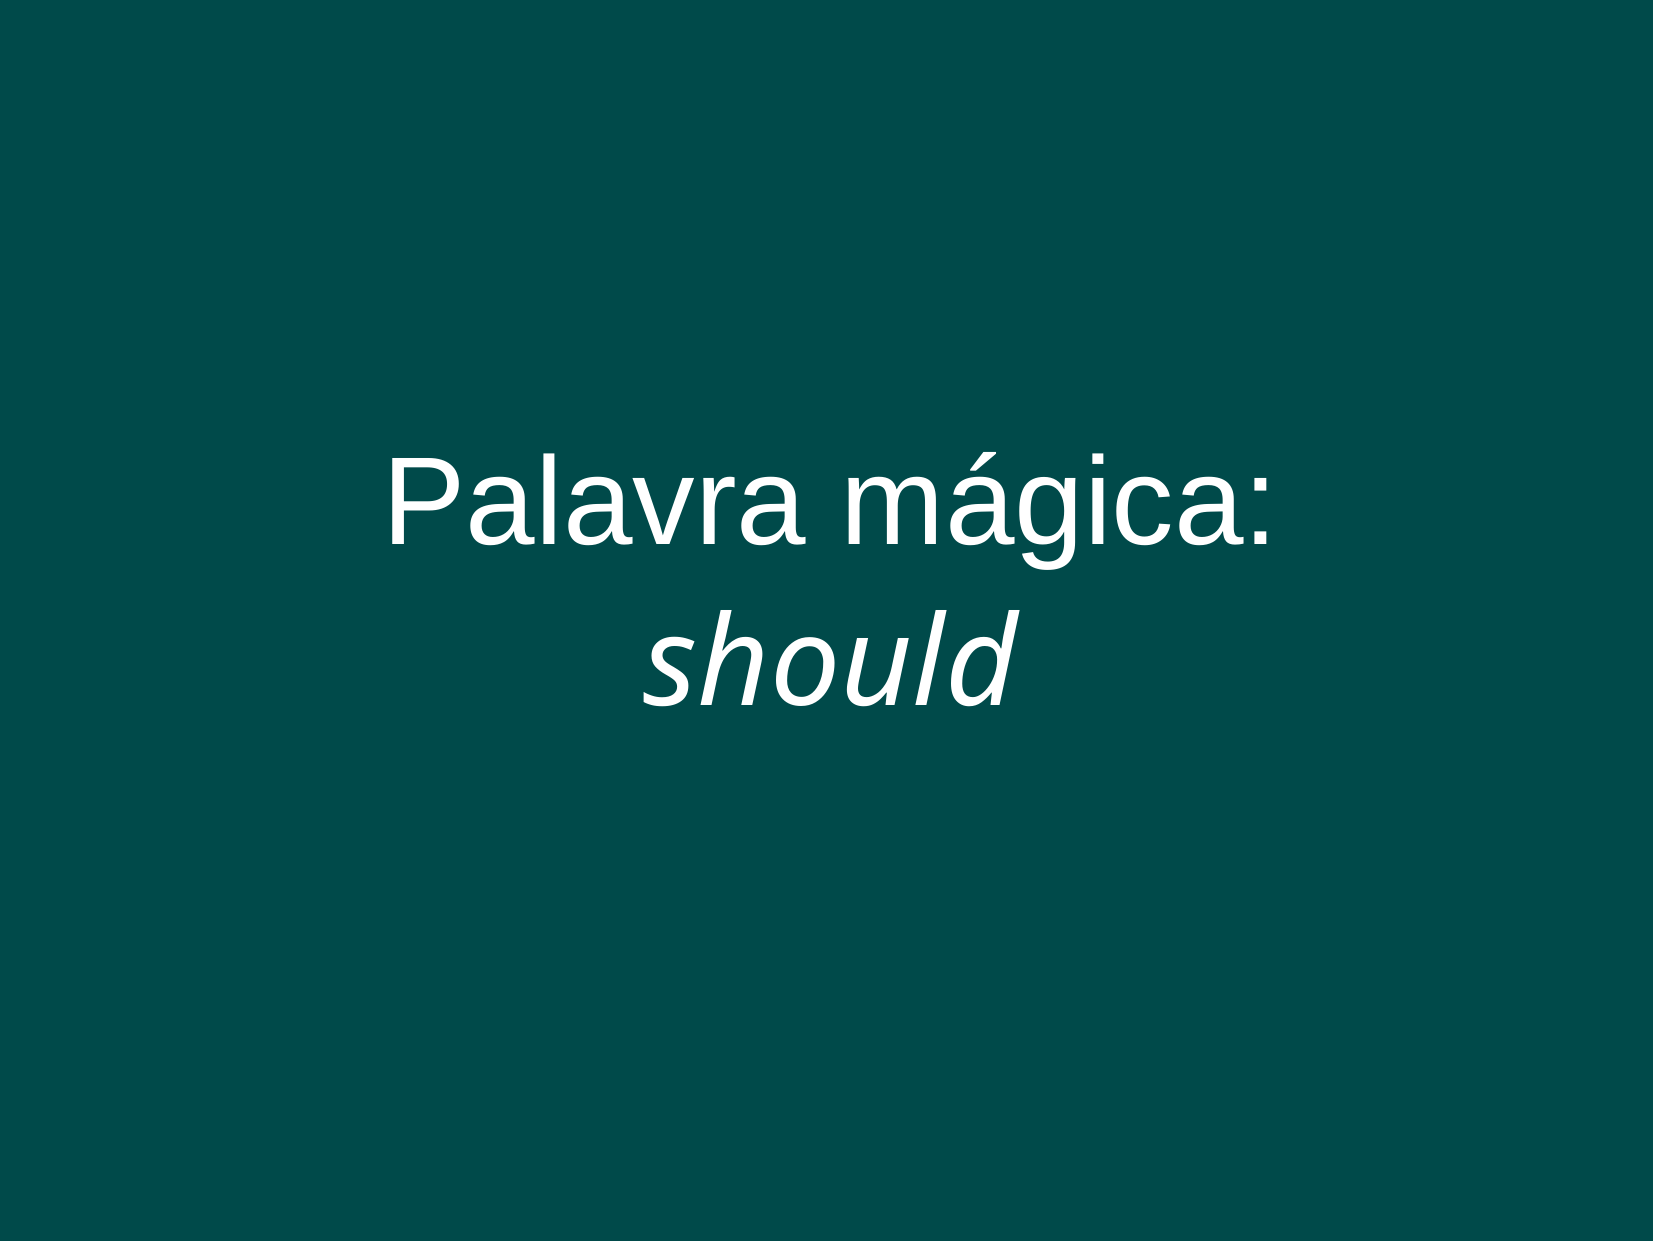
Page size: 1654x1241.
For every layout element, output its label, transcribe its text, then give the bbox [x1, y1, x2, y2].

text_box Palavra mágica: should [306, 424, 1356, 756]
